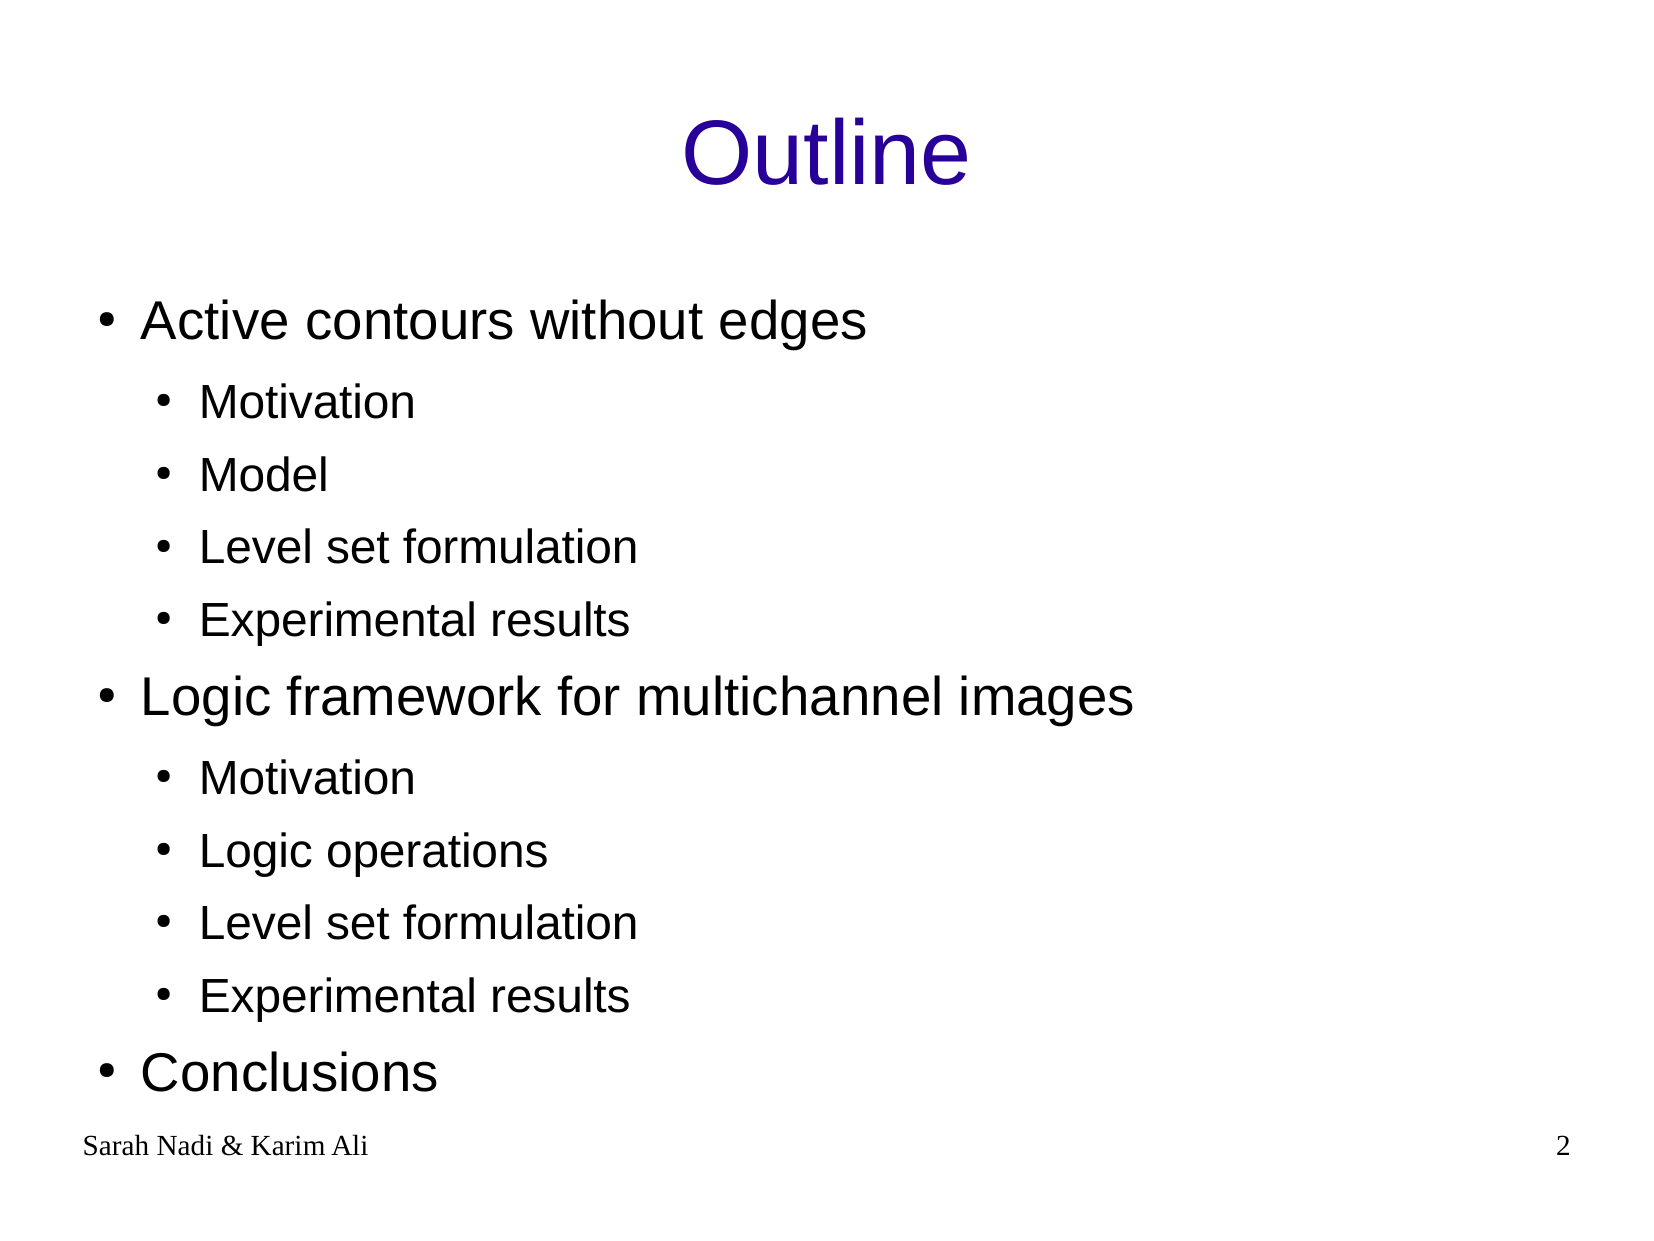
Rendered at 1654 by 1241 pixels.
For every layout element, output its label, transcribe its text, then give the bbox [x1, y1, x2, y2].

title Outline [82, 49, 1571, 257]
list Active contours without edges Motivation Model Level set formulation Experimental results Logic framework for multichannel images Motivation Logic operations Level set formulation Experimental results Conclusions [82, 290, 1571, 1109]
